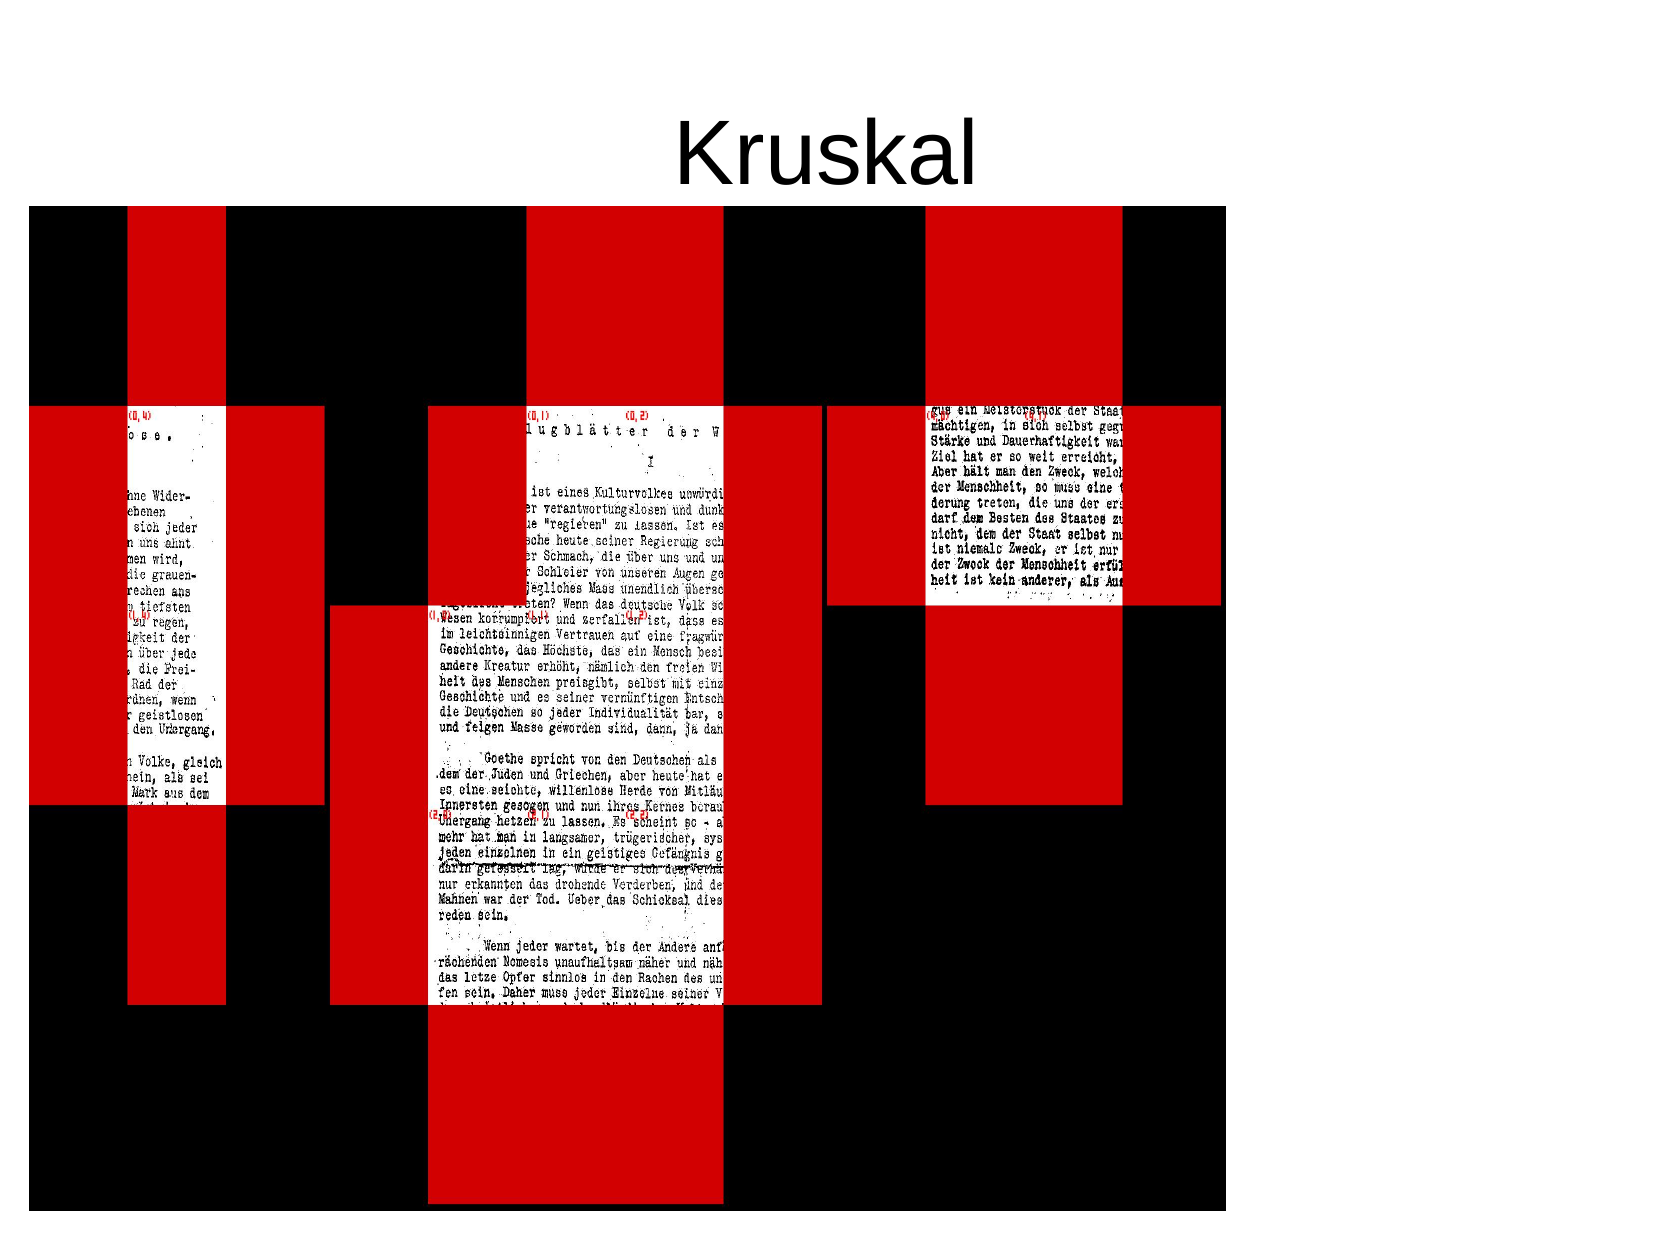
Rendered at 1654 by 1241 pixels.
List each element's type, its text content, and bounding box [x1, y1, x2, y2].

picture [29, 206, 1226, 1211]
title Kruskal [82, 49, 1571, 257]
